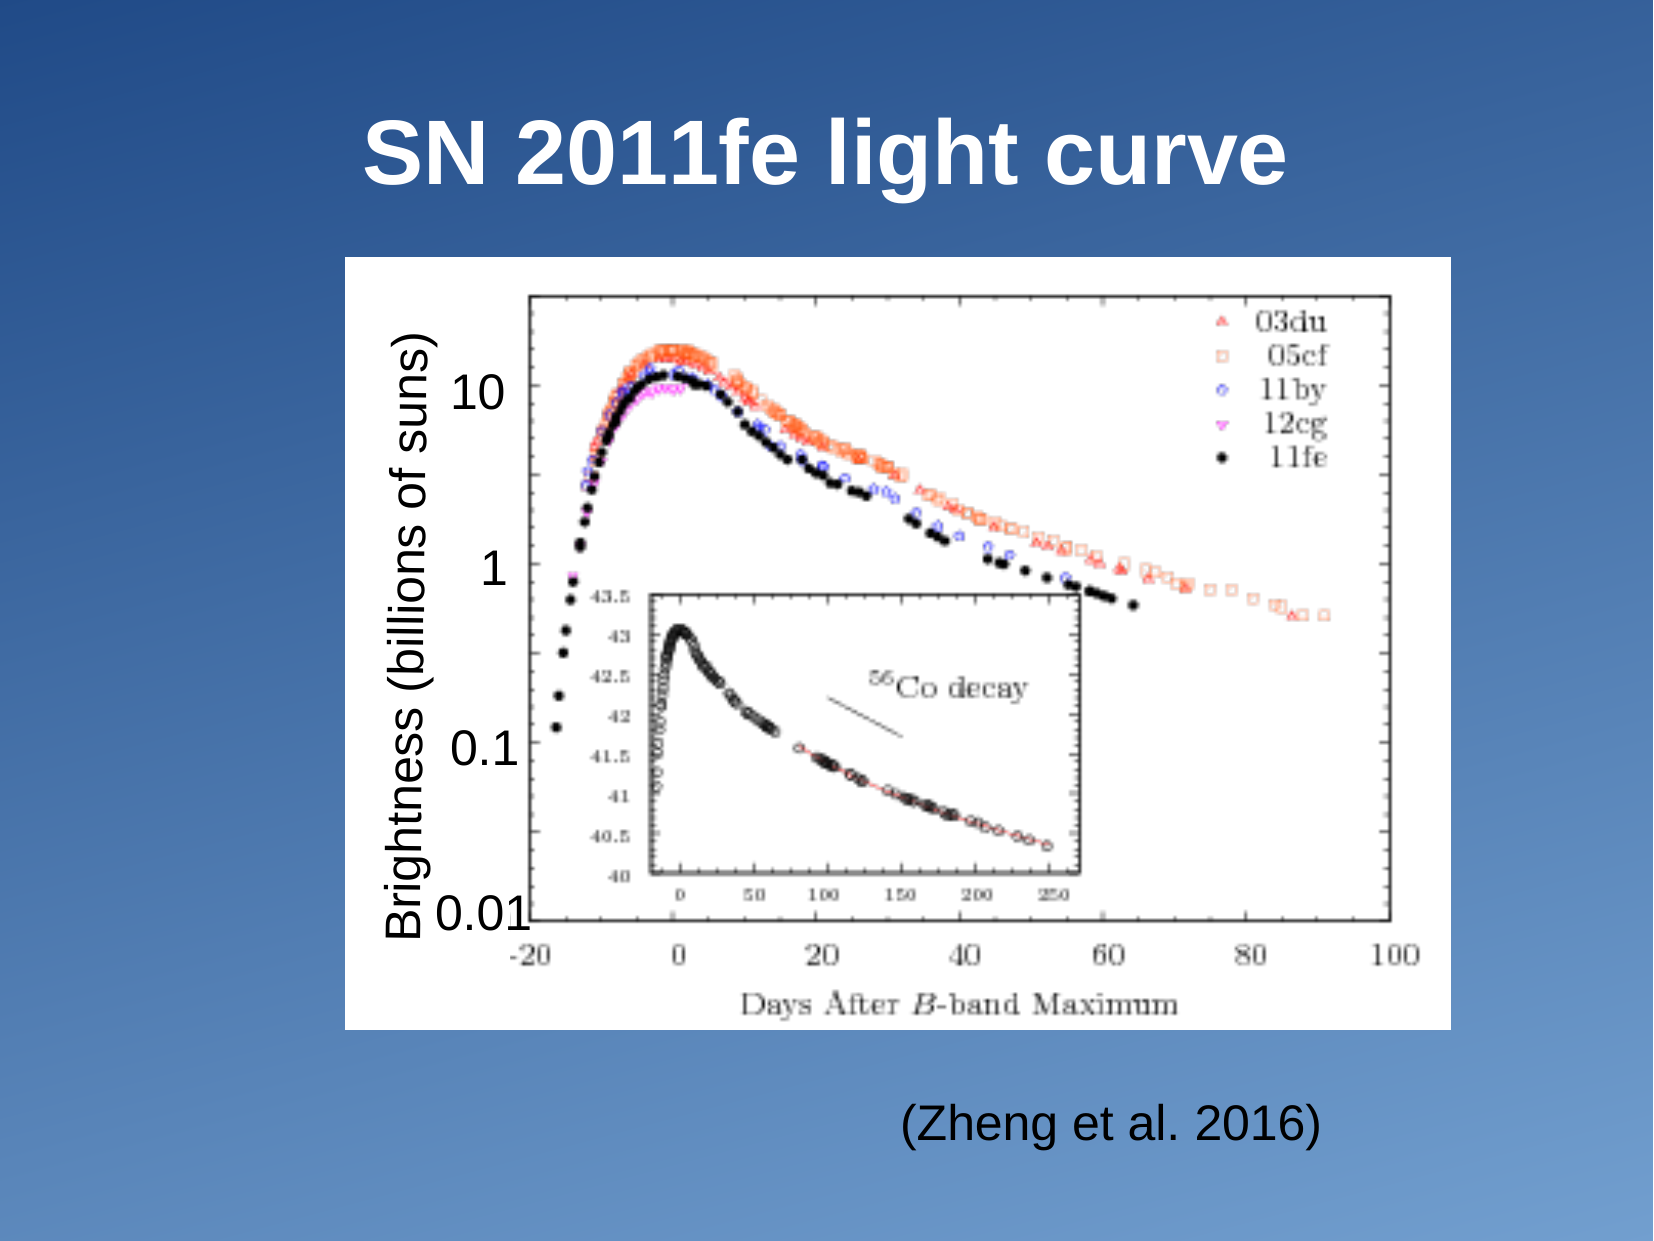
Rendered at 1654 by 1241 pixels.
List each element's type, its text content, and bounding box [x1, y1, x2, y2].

text_box Brightness (billions of suns) [375, 296, 606, 946]
text_box 0.1 [450, 720, 556, 776]
text_box [345, 269, 511, 963]
title SN 2011fe light curve [82, 49, 1571, 257]
picture [345, 256, 1451, 1031]
text_box 0.01 [435, 885, 541, 941]
text_box 1 [480, 540, 586, 596]
text_box 10 [450, 364, 556, 421]
text_box (Zheng et al. 2016) [900, 1095, 1546, 1151]
